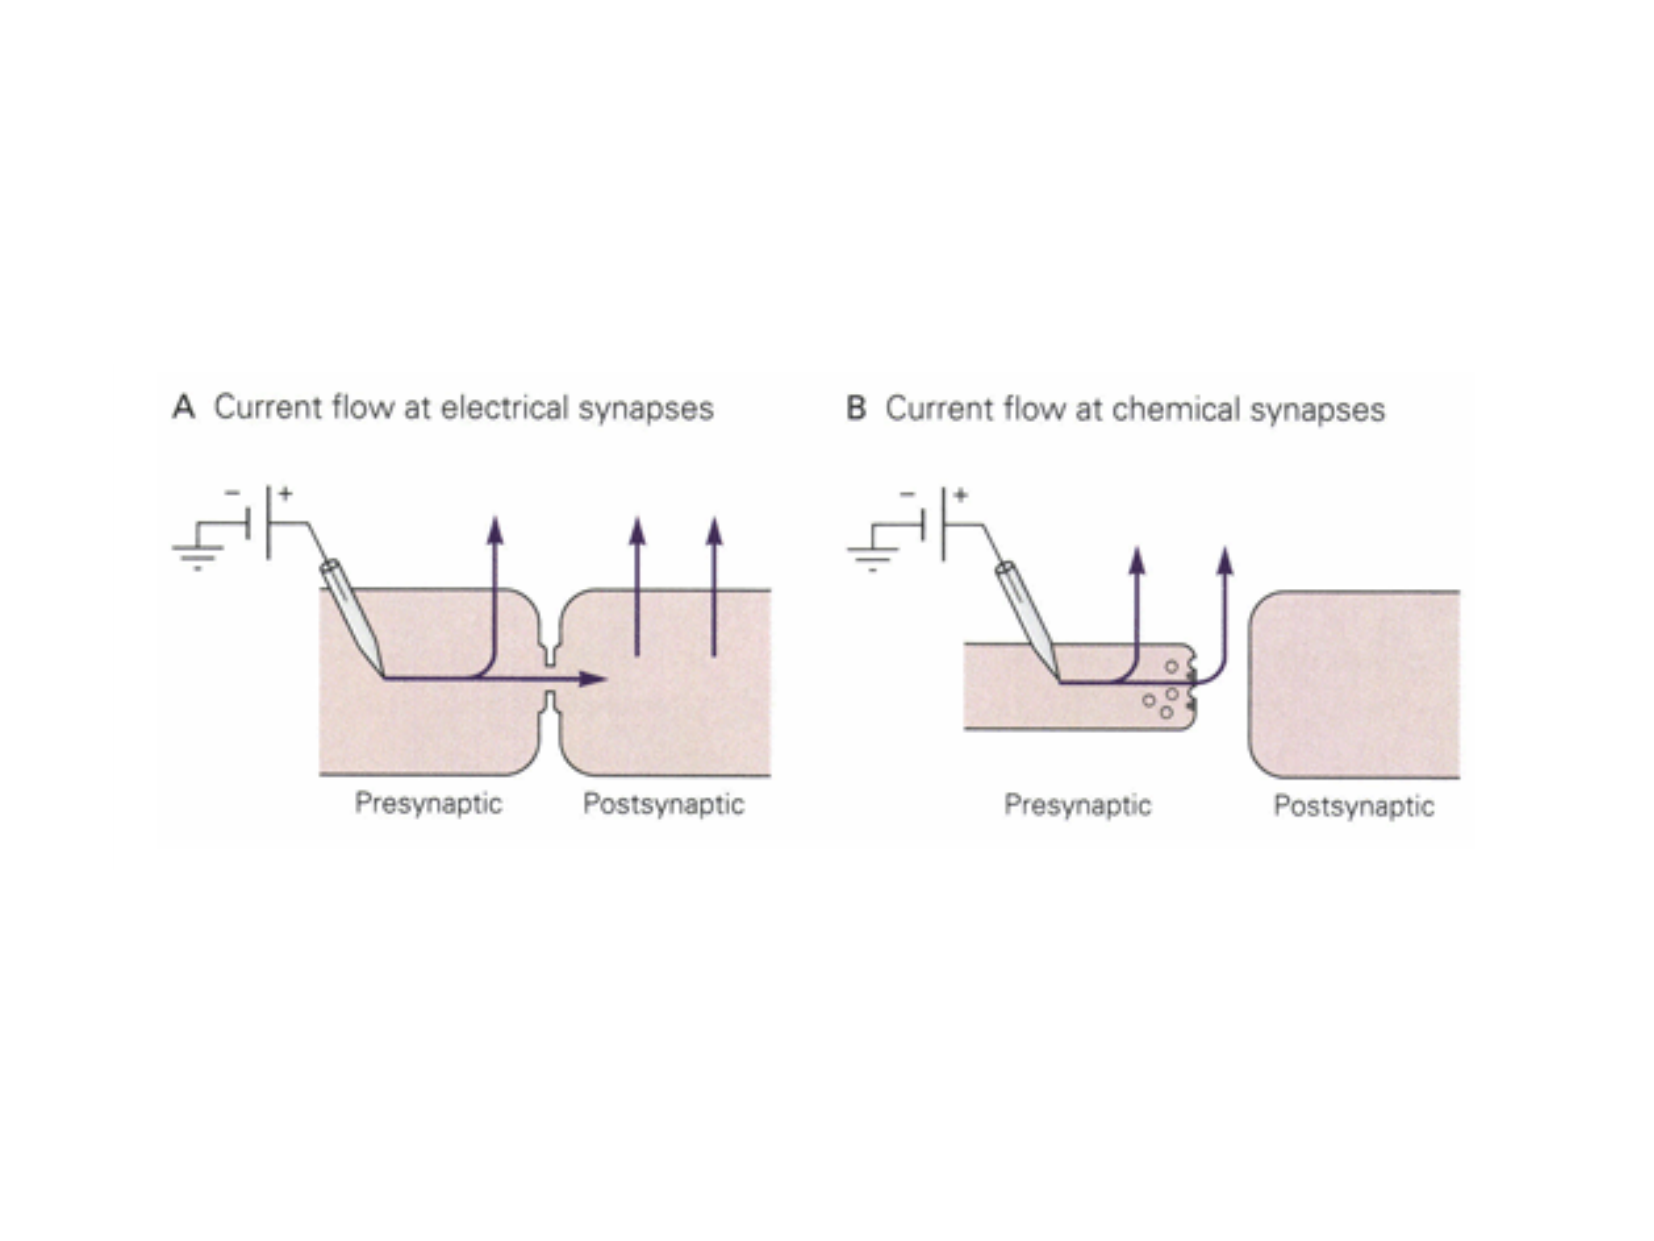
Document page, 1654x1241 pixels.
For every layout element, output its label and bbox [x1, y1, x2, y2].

picture [112, 364, 1548, 870]
